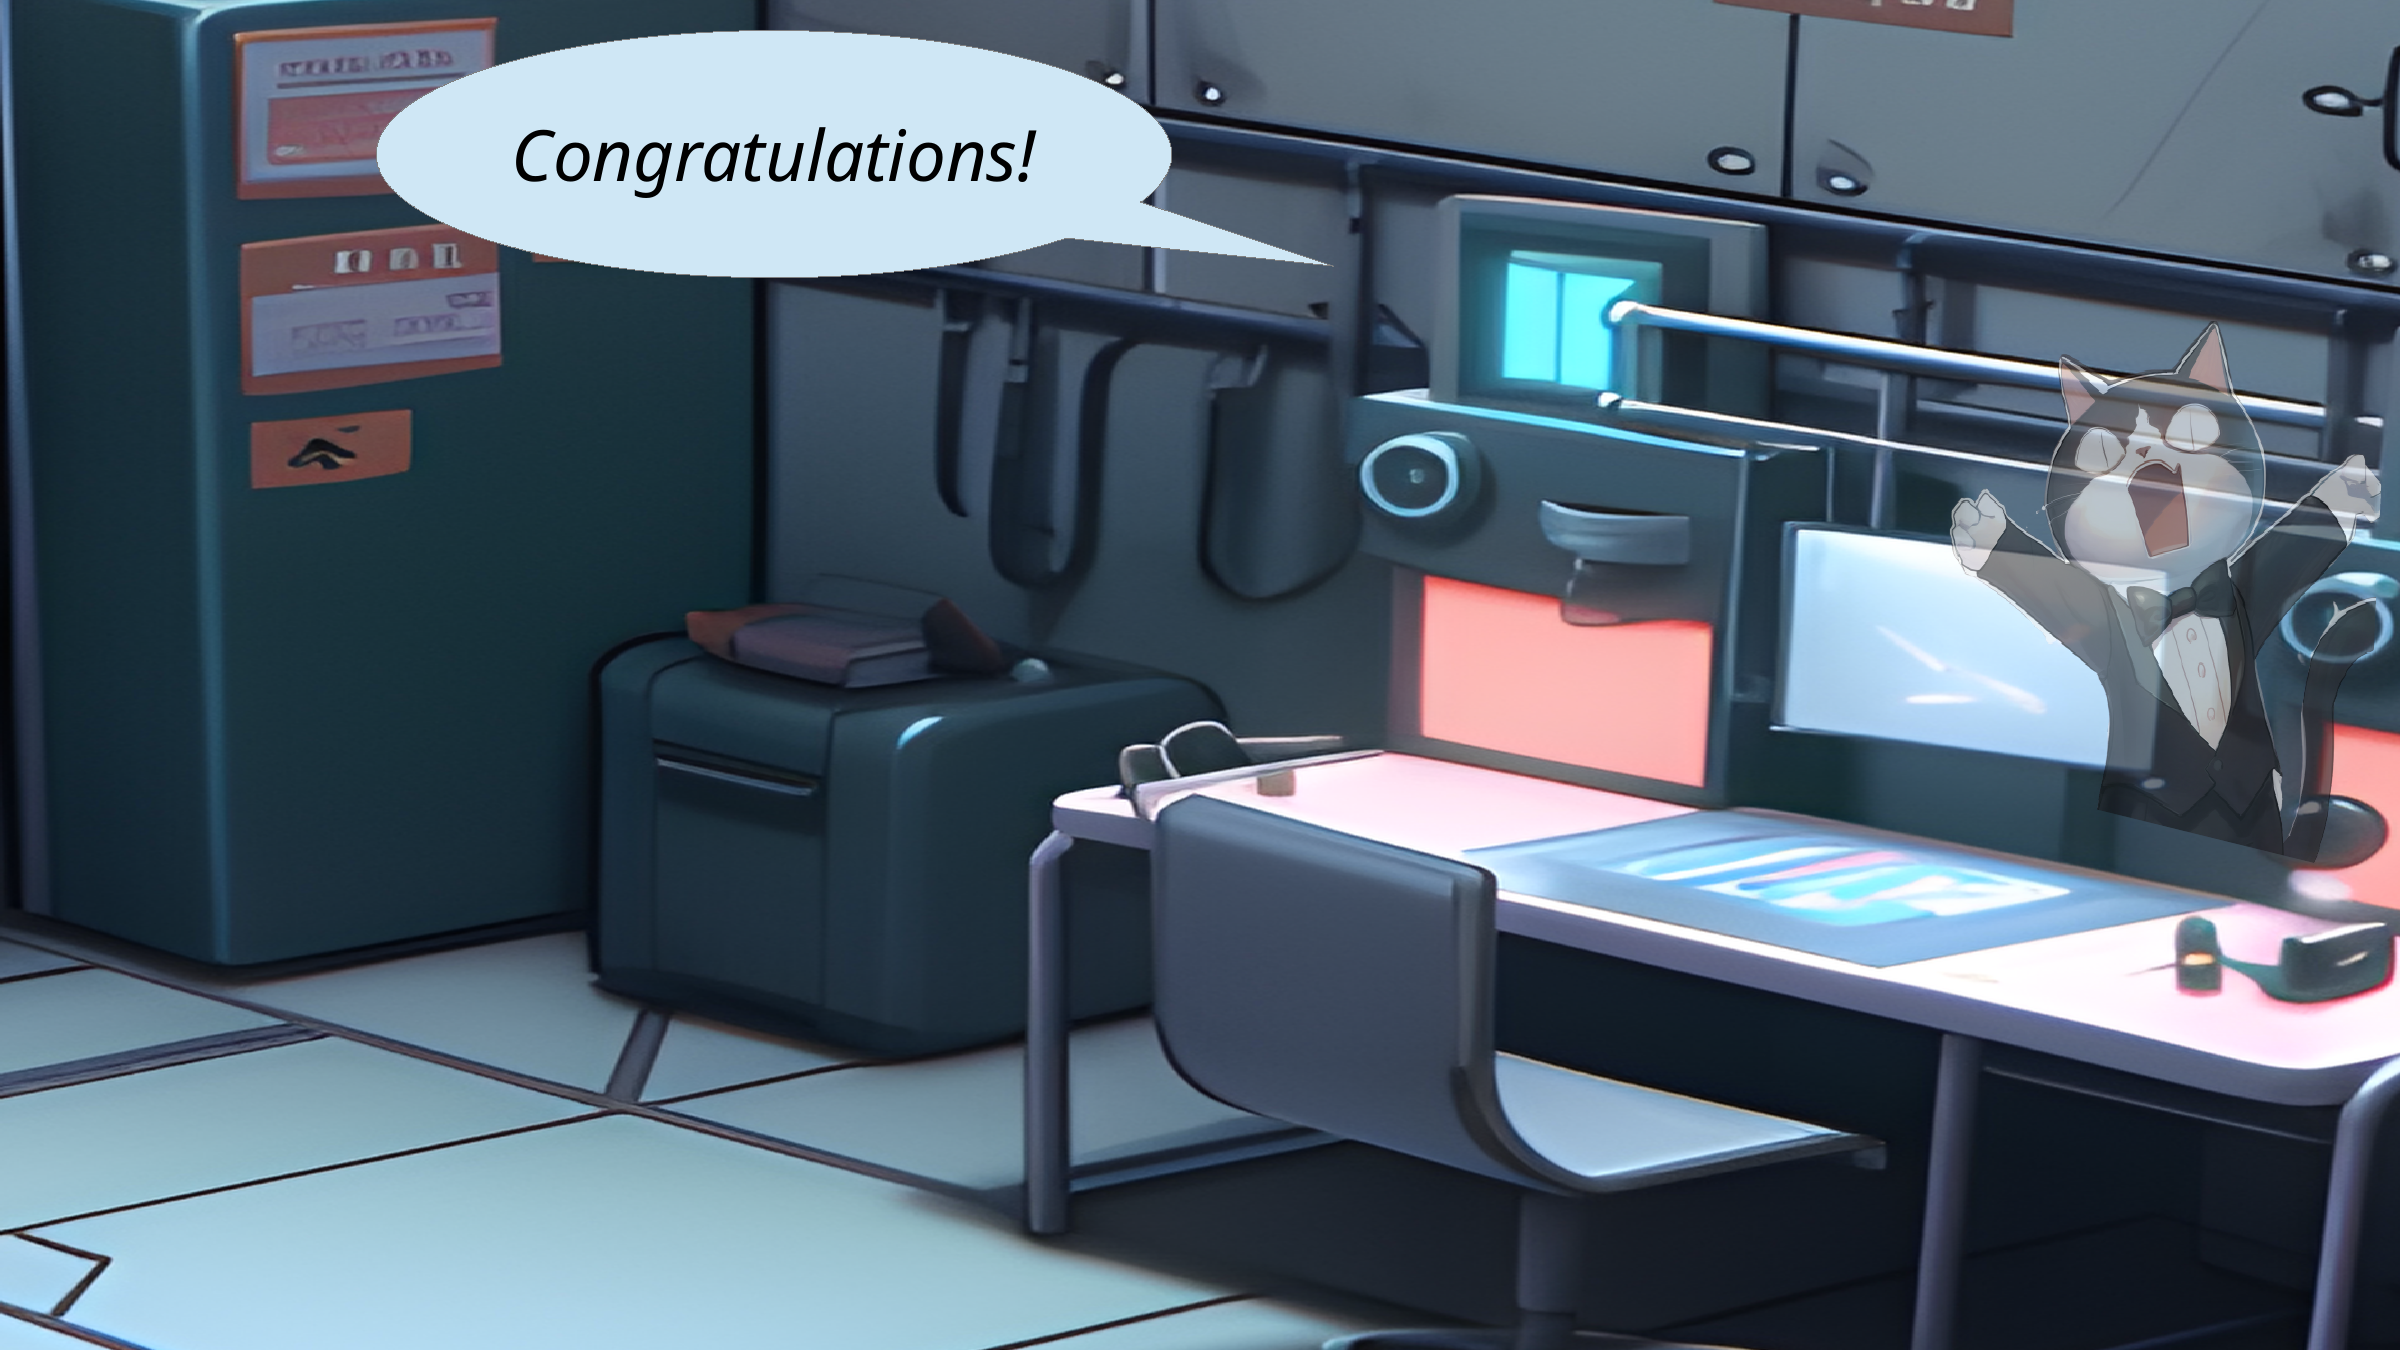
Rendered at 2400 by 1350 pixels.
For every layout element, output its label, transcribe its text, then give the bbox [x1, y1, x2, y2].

picture [0, 0, 2400, 1350]
text_box [1749, 84, 2393, 876]
text_box Congratulations! [376, 30, 1334, 278]
